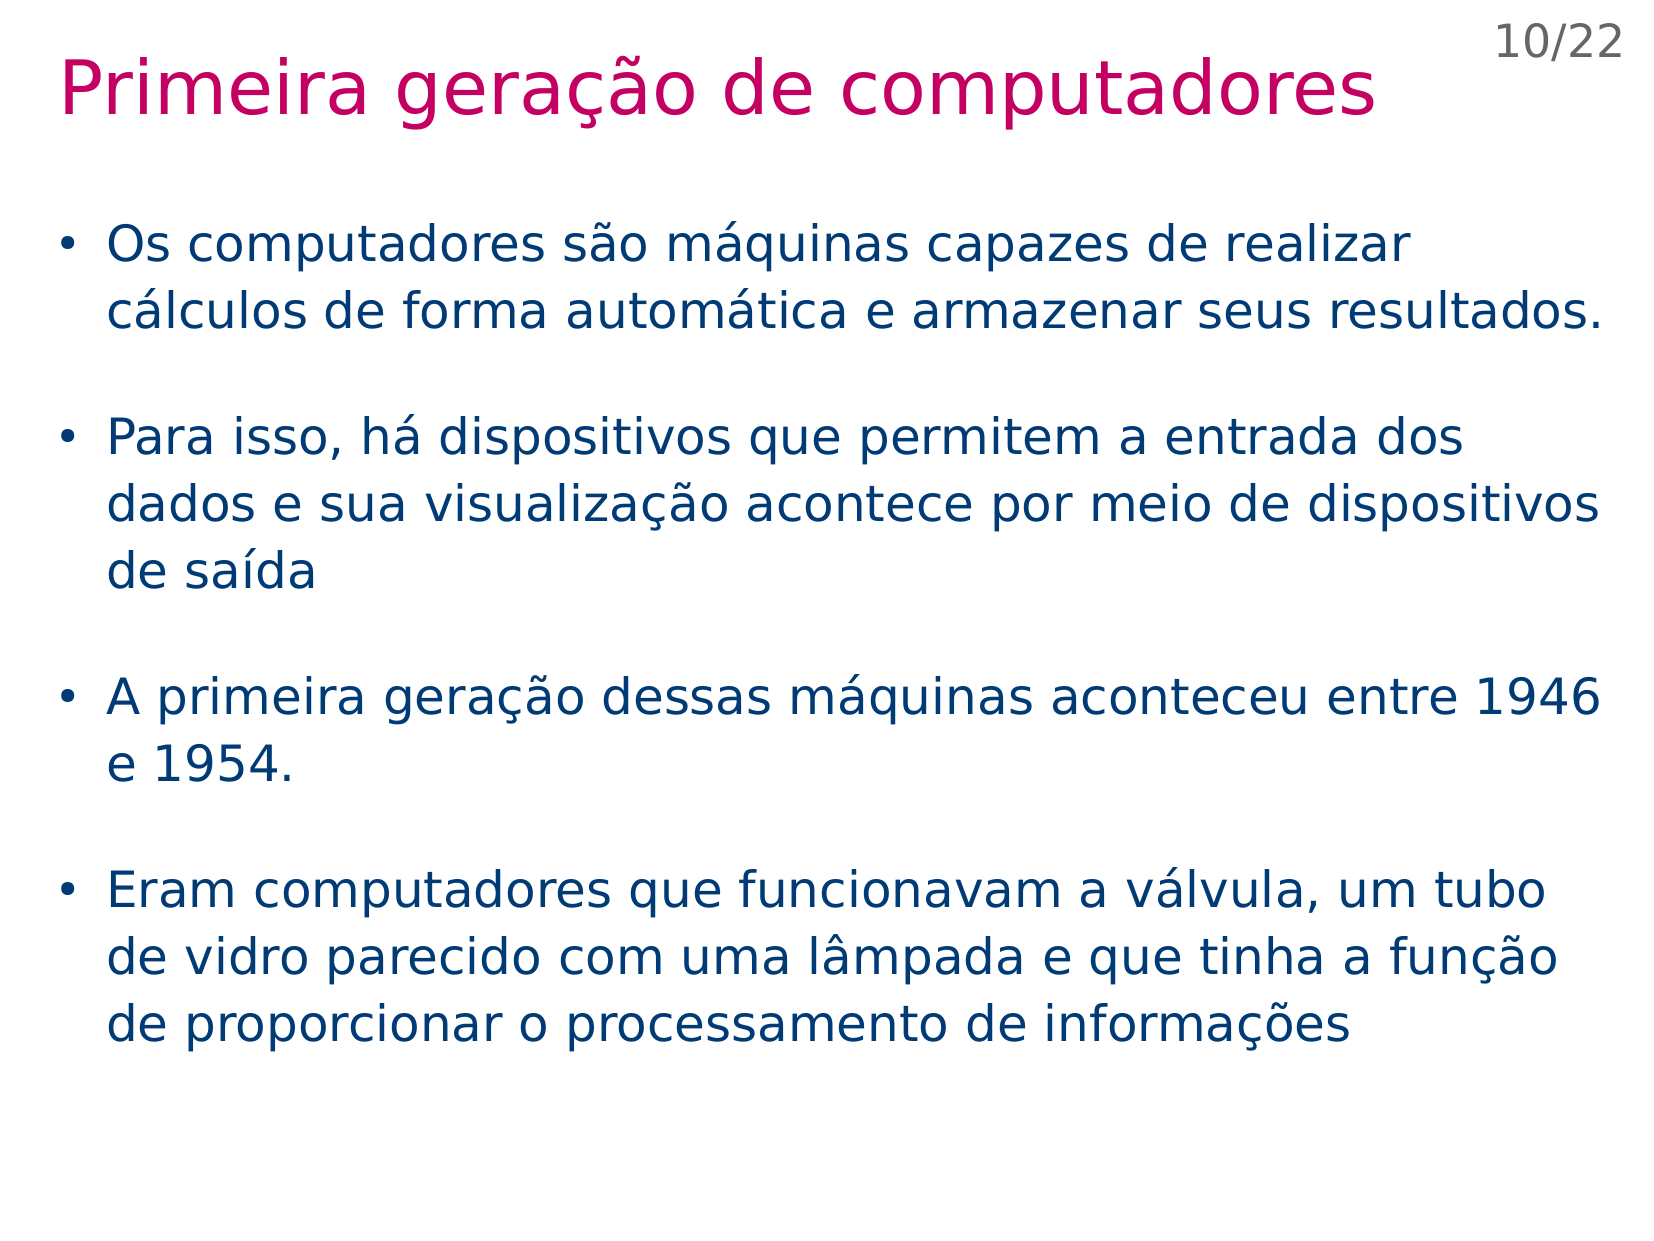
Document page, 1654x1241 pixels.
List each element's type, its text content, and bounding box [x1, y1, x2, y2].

list Os computadores são máquinas capazes de realizar cálculos de forma automática e armazenar seus resultados. Para isso, há dispositivos que permitem a entrada dos dados e sua visualização acontece por meio de dispositivos de saída A primeira geração dessas máquinas aconteceu entre 1946 e 1954. Eram computadores que funcionavam a válvula, um tubo de vidro parecido com uma lâmpada e que tinha a função de proporcionar o processamento de informações [59, 206, 1625, 1211]
title Primeira geração de computadores [59, 29, 1625, 148]
